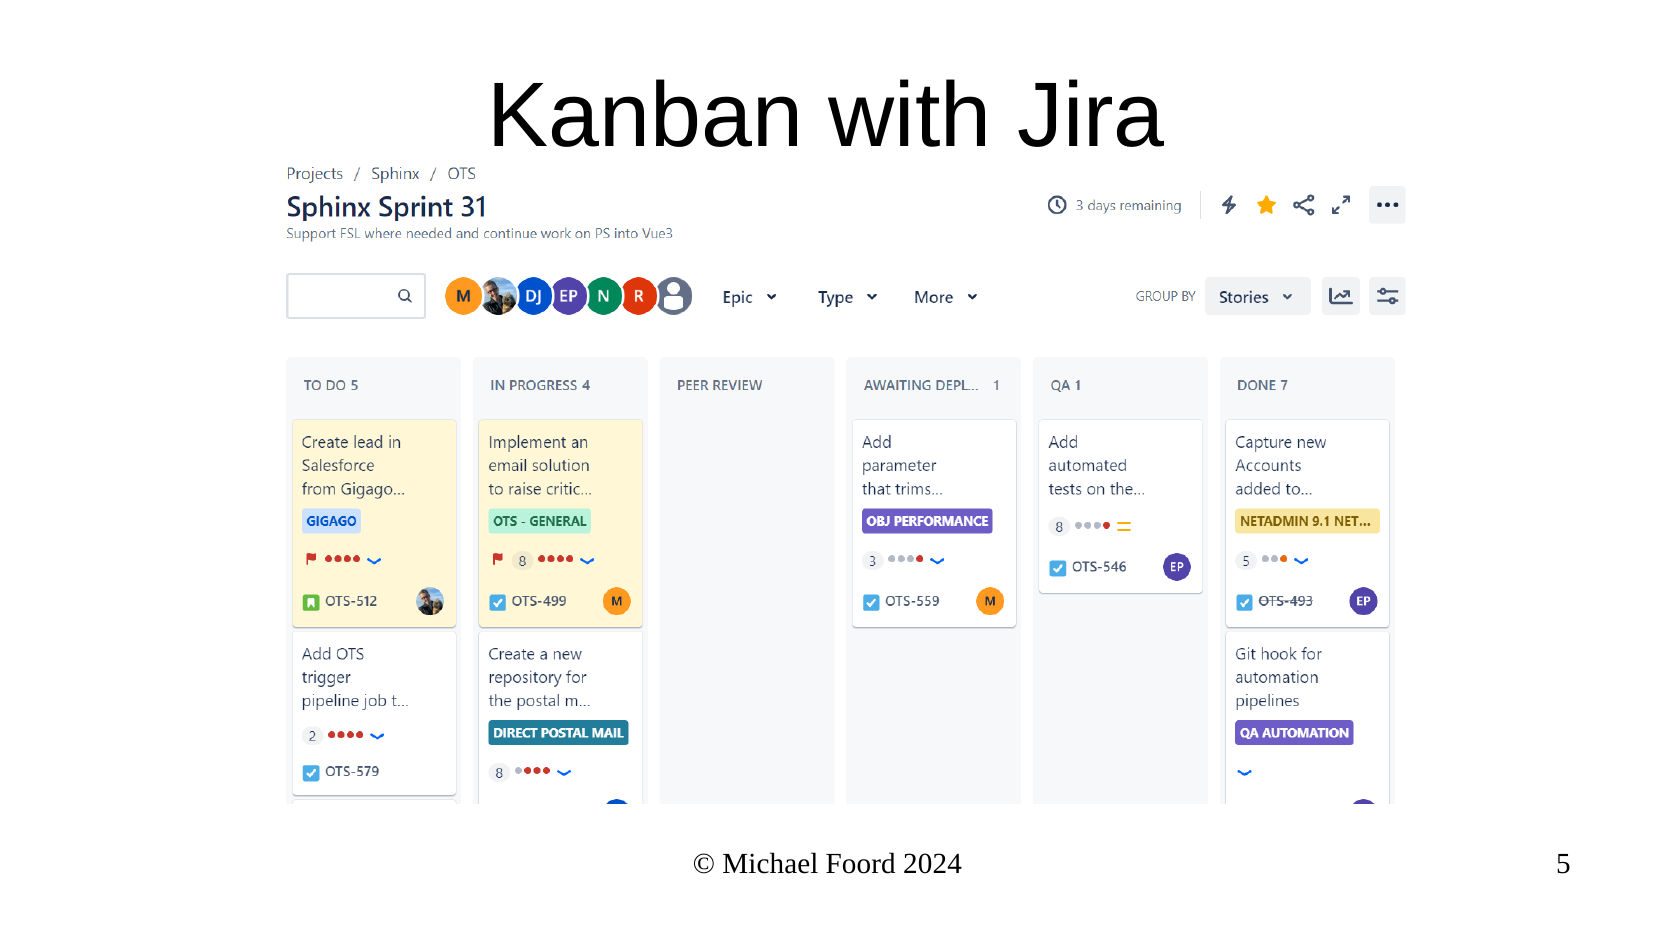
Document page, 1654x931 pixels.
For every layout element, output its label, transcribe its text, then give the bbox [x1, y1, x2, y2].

title Kanban with Jira [82, 37, 1571, 193]
picture [271, 157, 1406, 804]
